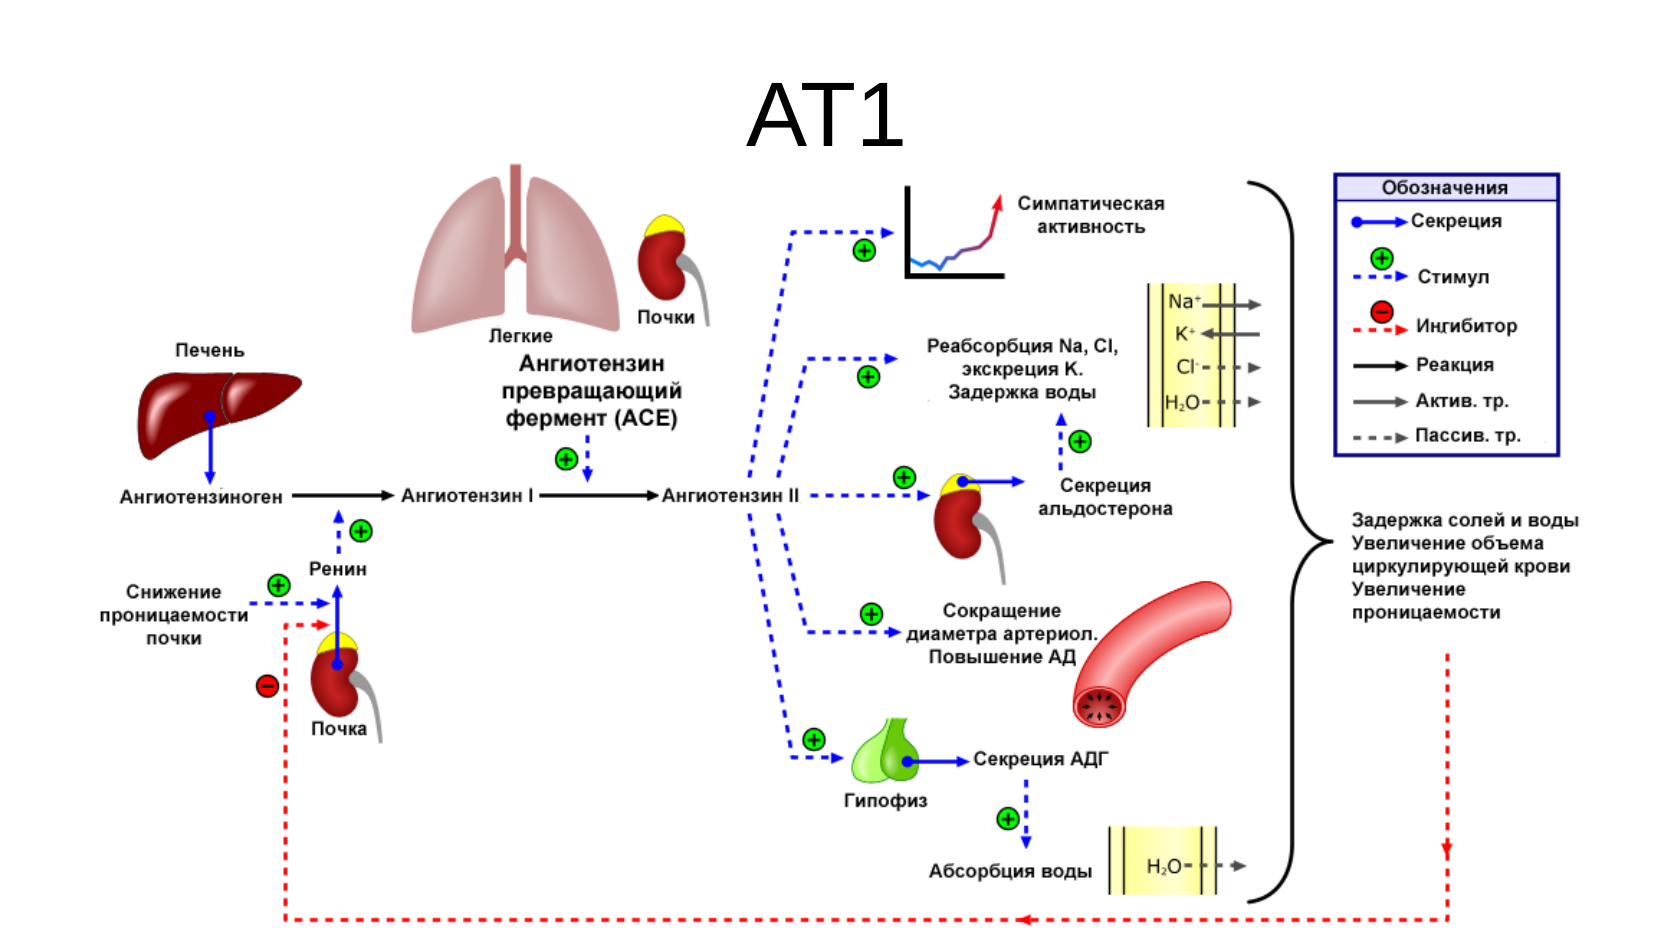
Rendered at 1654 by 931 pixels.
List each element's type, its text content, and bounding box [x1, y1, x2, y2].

title AT1 [82, 37, 1571, 193]
picture [88, 154, 1598, 931]
